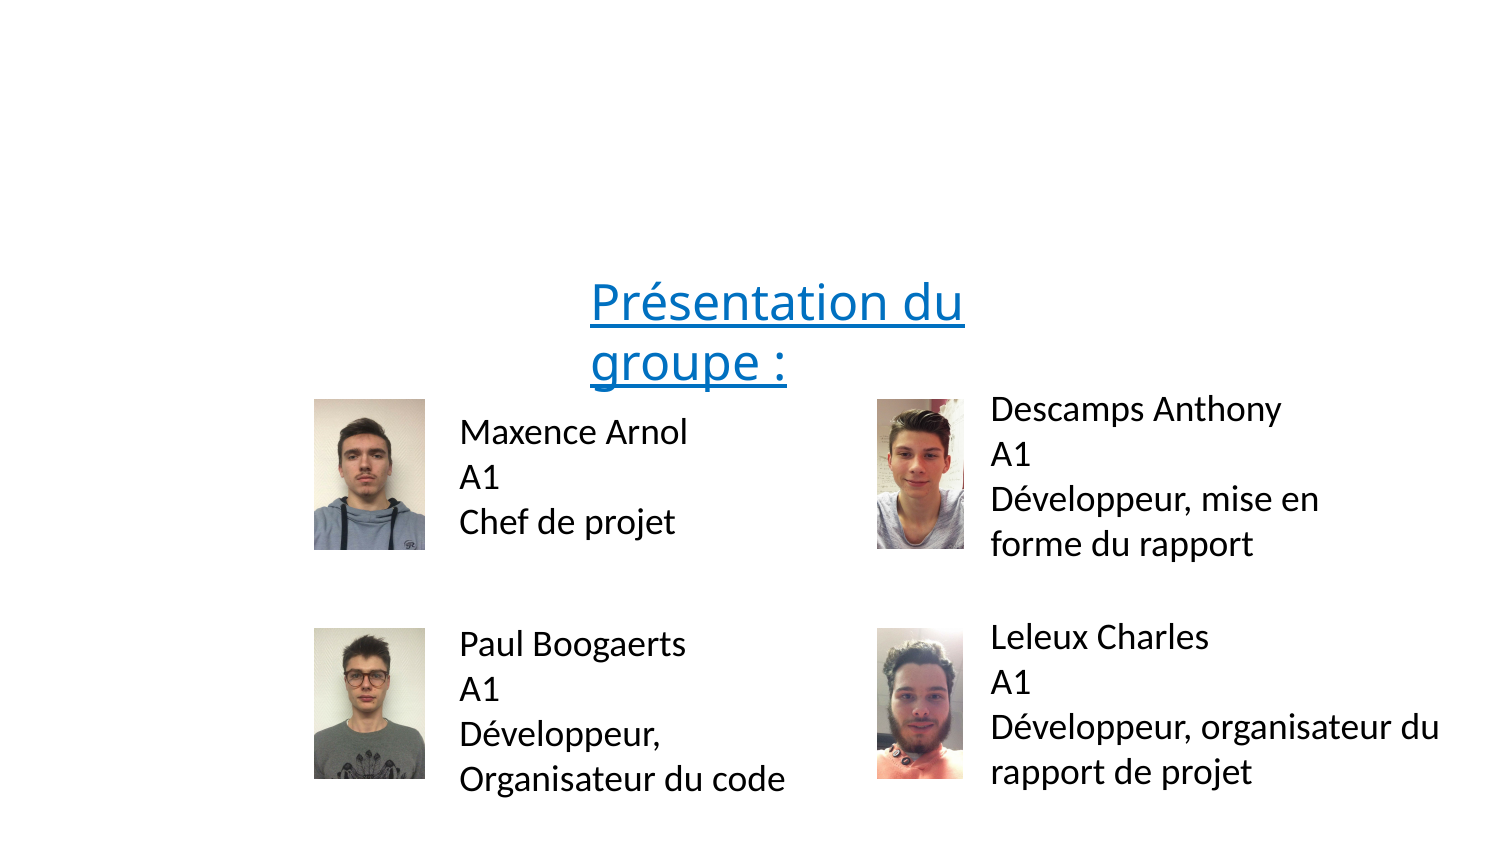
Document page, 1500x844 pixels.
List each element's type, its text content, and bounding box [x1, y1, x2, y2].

picture [314, 628, 425, 779]
text_box Présentation du groupe : [575, 263, 999, 339]
text_box Paul Boogaerts A1 Développeur, Organisateur du code [444, 611, 806, 809]
picture [877, 628, 963, 779]
text_box Descamps Anthony A1 Développeur, mise en forme du rapport [975, 376, 1374, 574]
picture [314, 399, 425, 550]
picture [877, 399, 964, 549]
text_box Maxence Arnol A1 Chef de projet [444, 399, 781, 551]
text_box Leleux Charles A1 Développeur, organisateur du rapport de projet [975, 604, 1500, 802]
